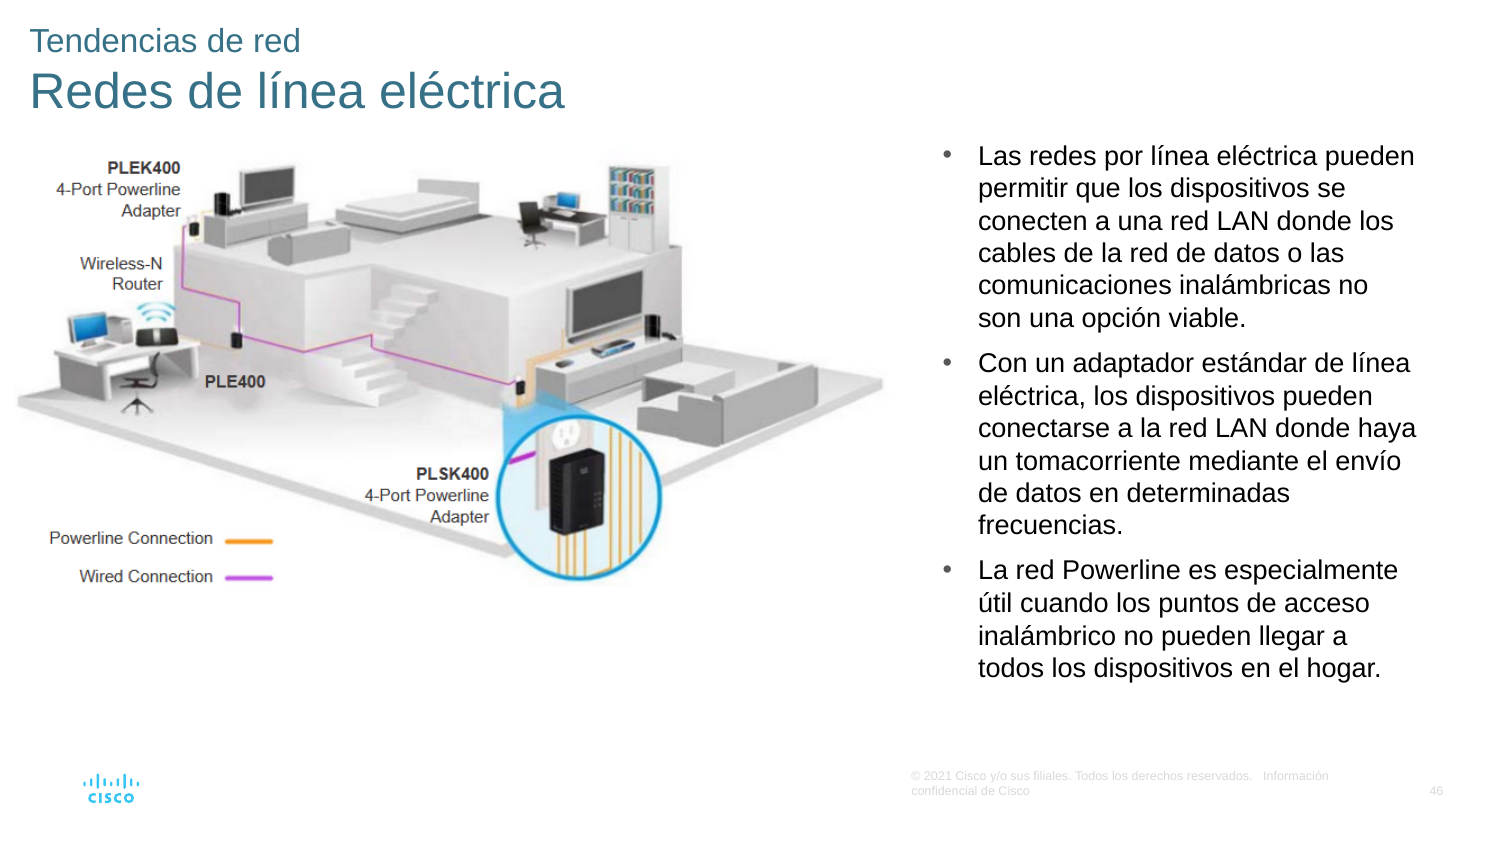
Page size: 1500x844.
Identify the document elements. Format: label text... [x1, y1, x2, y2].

title Tendencias de red Redes de línea eléctrica [14, 6, 1500, 131]
picture [14, 130, 893, 598]
list Las redes por línea eléctrica pueden permitir que los dispositivos se conecten a una red LAN donde los cables de la red de datos o las comunicaciones inalámbricas no son una opción viable. Con un adaptador estándar de línea eléctrica, los dispositivos pueden conectarse a la red LAN donde haya un tomacorriente mediante el envío de datos en determinadas frecuencias. La red Powerline es especialmente útil cuando los puntos de acceso inalámbrico no pueden llegar a todos los dispositivos en el hogar. [904, 130, 1447, 709]
